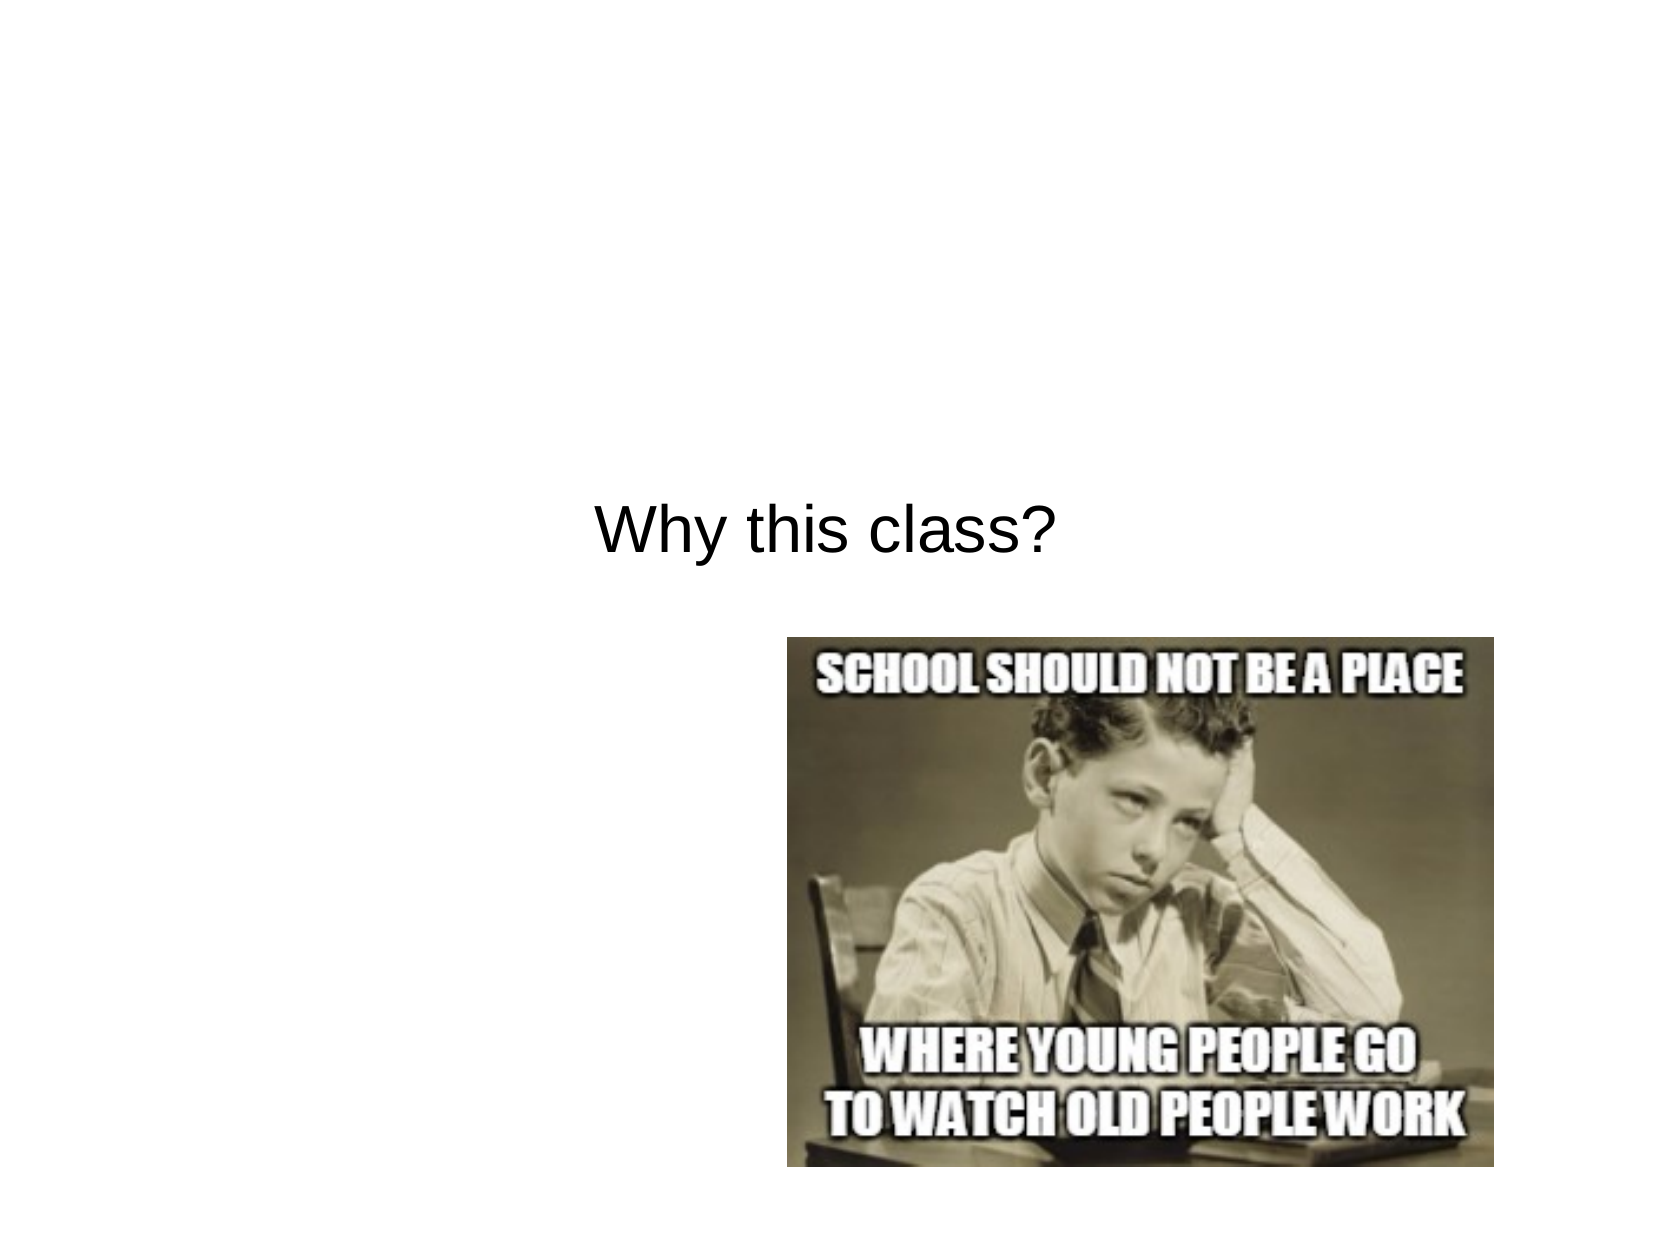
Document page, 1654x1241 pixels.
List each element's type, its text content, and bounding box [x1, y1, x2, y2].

subtitle Why this class? [82, 49, 1571, 1010]
picture [787, 637, 1494, 1167]
